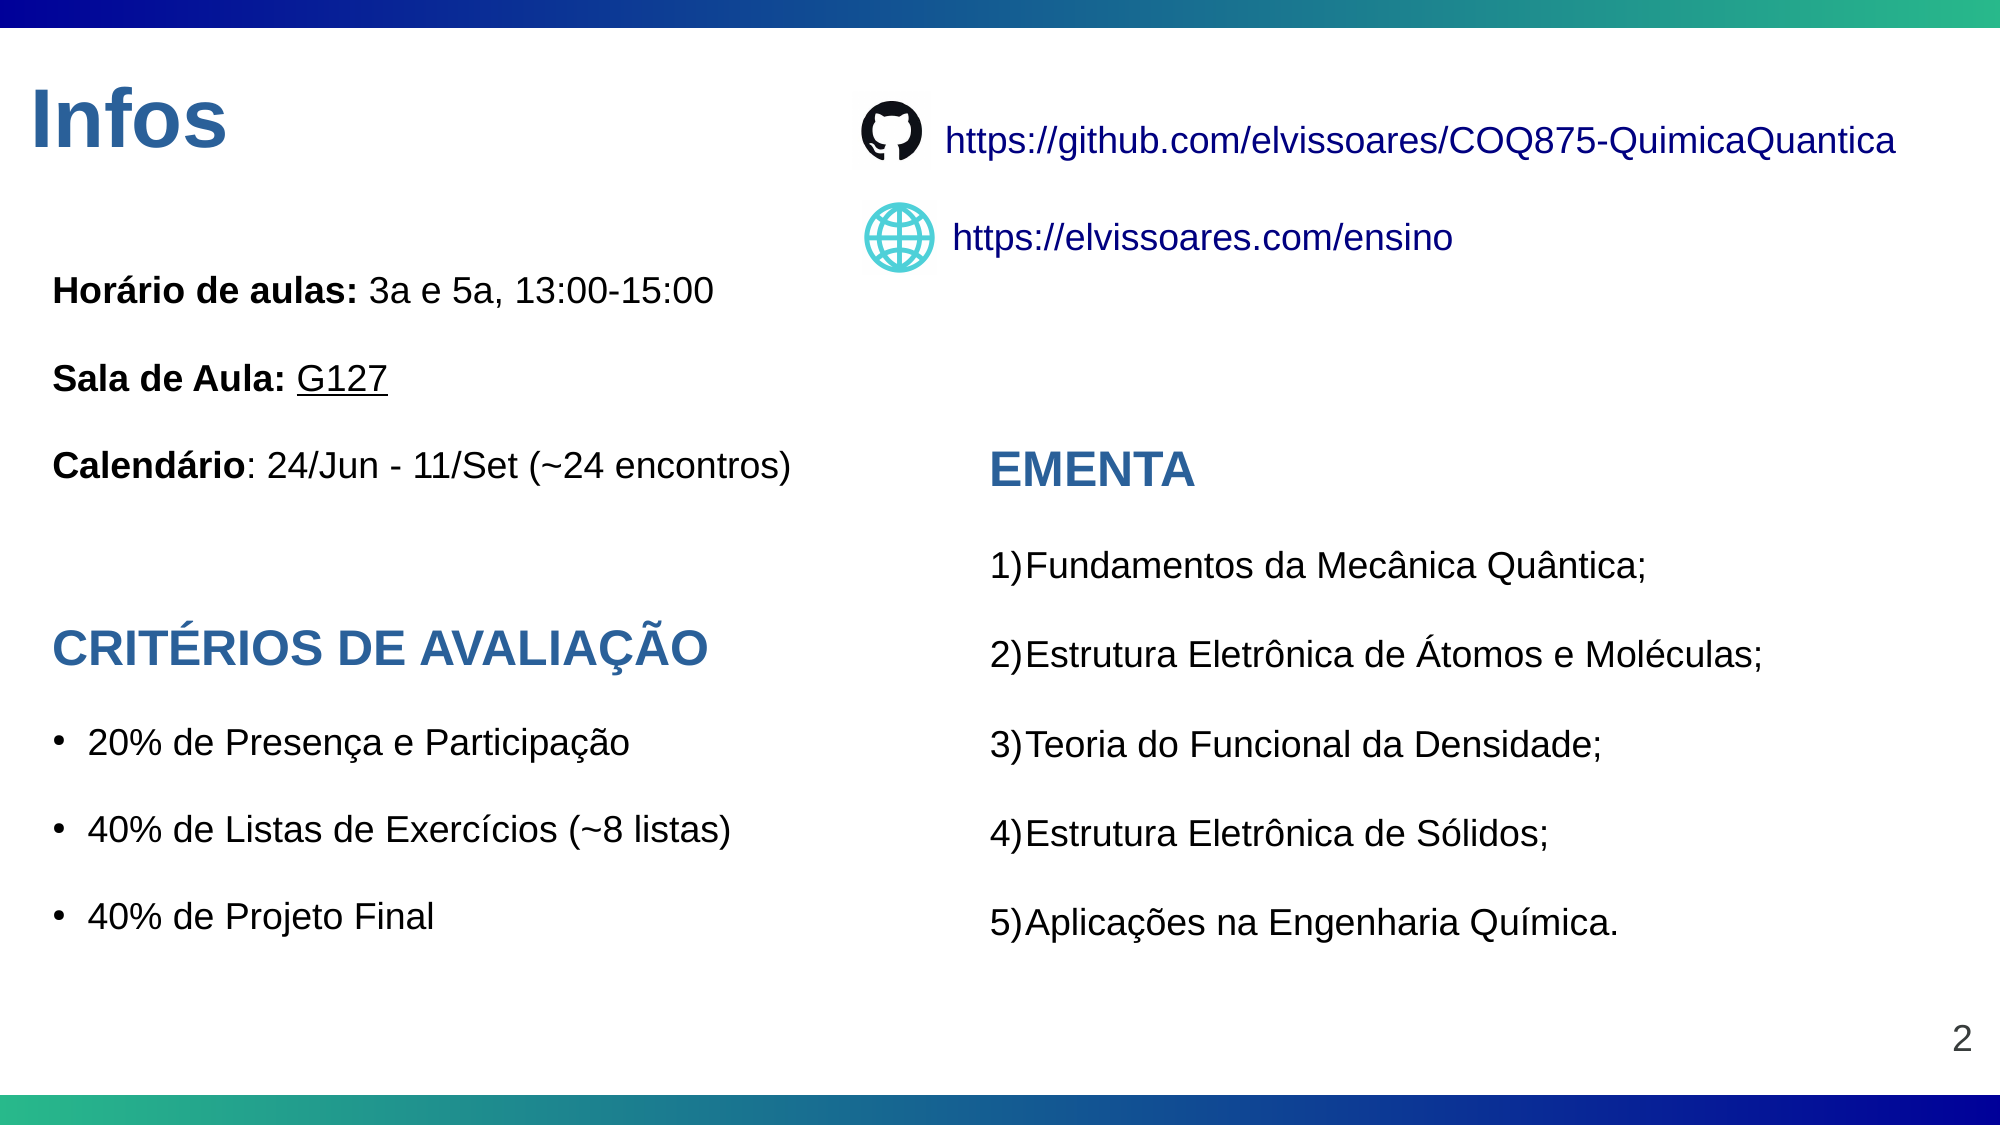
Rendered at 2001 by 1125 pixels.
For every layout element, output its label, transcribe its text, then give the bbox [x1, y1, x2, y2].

text_box Infos [15, 31, 1719, 210]
text_box [0, 0, 2000, 28]
text_box [0, 1095, 2000, 1125]
text_box EMENTA Fundamentos da Mecânica Quântica; Estrutura Eletrônica de Átomos e Moléculas; Teoria do Funcional da Densidade; Estrutura Eletrônica de Sólidos; Aplicações na Engenharia Química. [975, 434, 1913, 1013]
picture [852, 91, 931, 170]
text_box https://github.com/elvissoares/COQ875-QuimicaQuantica [931, 112, 1913, 170]
text_box https://elvissoares.com/ensino [937, 209, 1501, 309]
picture [862, 200, 937, 275]
text_box <number> [1761, 1010, 1988, 1081]
text_box Horário de aulas: 3a e 5a, 13:00-15:00 Sala de Aula: G127 Calendário: 24/Jun - 11/Set (~24 encontros) CRITÉRIOS DE AVALIAÇÃO 20% de Presença e Participação 40% de Listas de Exercícios (~8 listas) 40% de Projeto Final [37, 262, 976, 1008]
